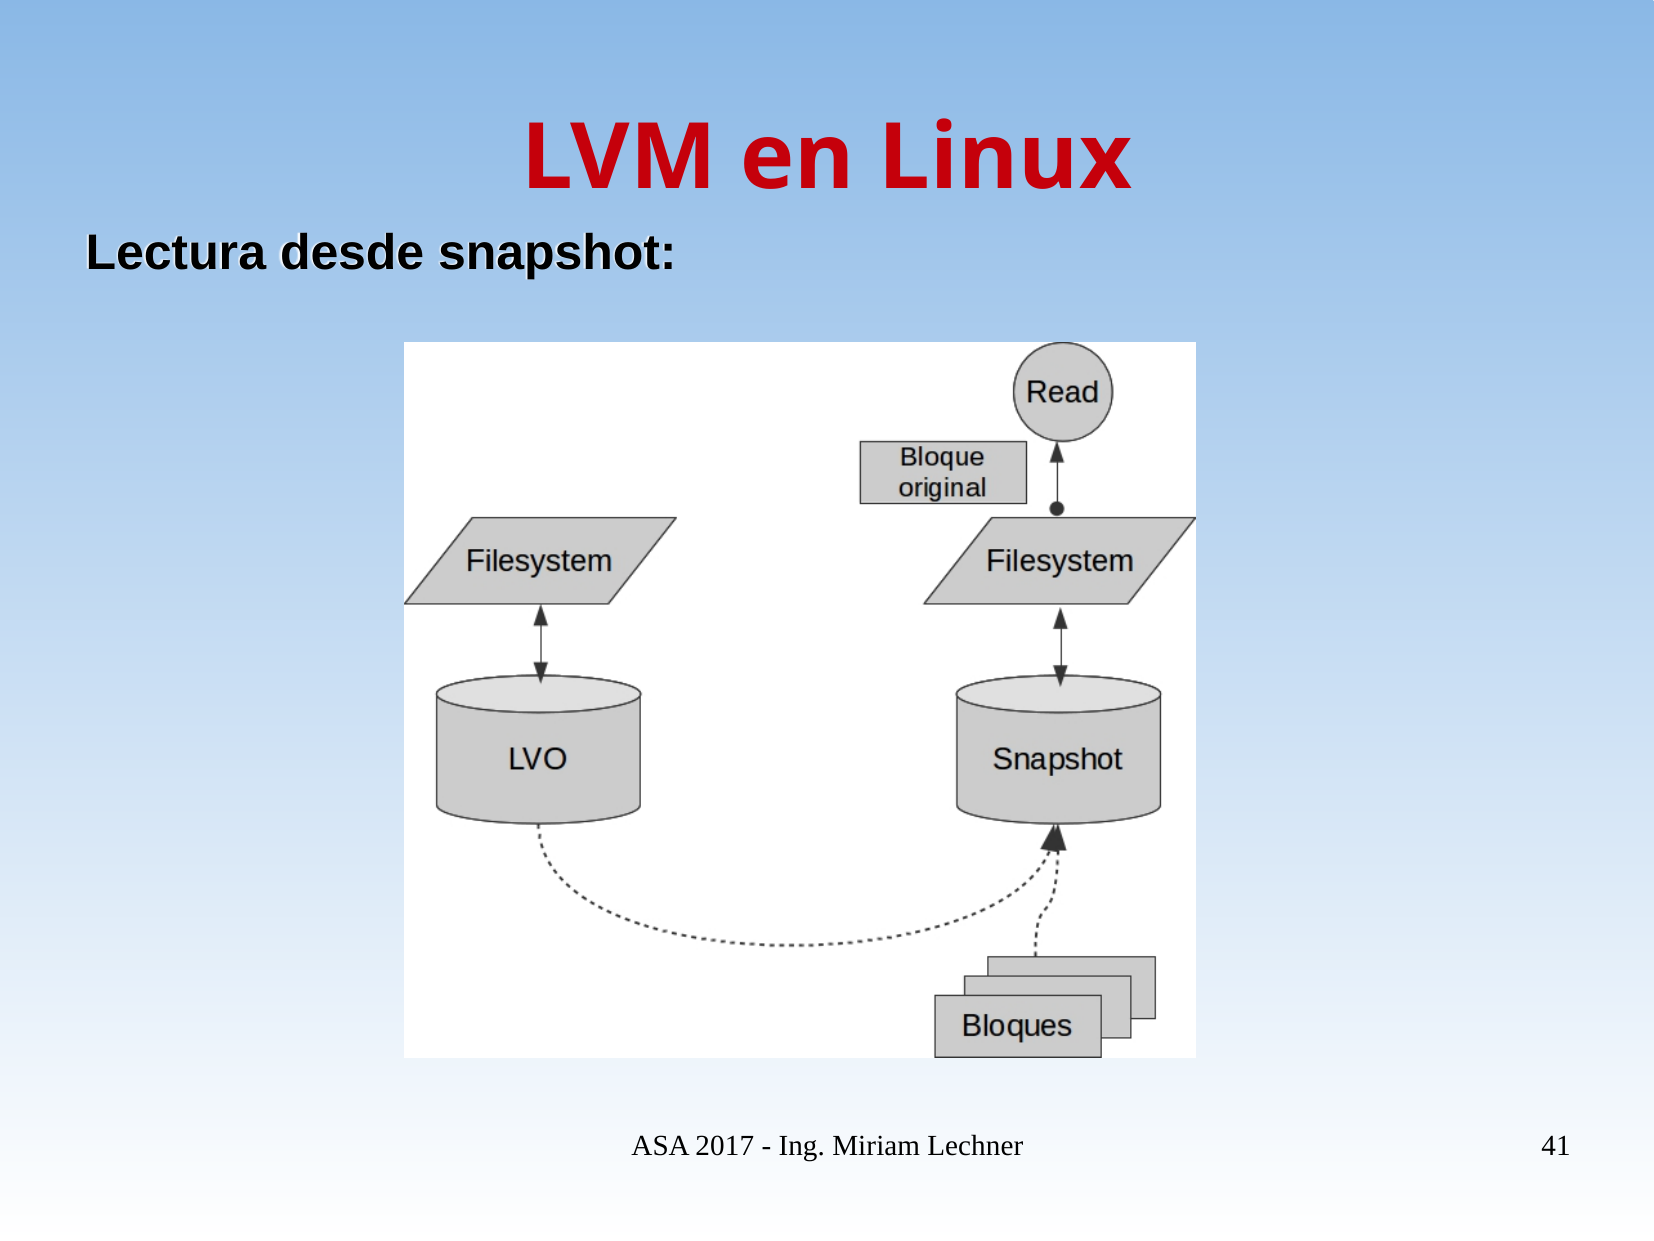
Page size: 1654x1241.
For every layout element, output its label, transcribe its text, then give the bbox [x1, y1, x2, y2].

picture [404, 342, 1196, 1058]
text_box Lectura desde snapshot: [70, 216, 693, 390]
title LVM en Linux [82, 49, 1571, 257]
